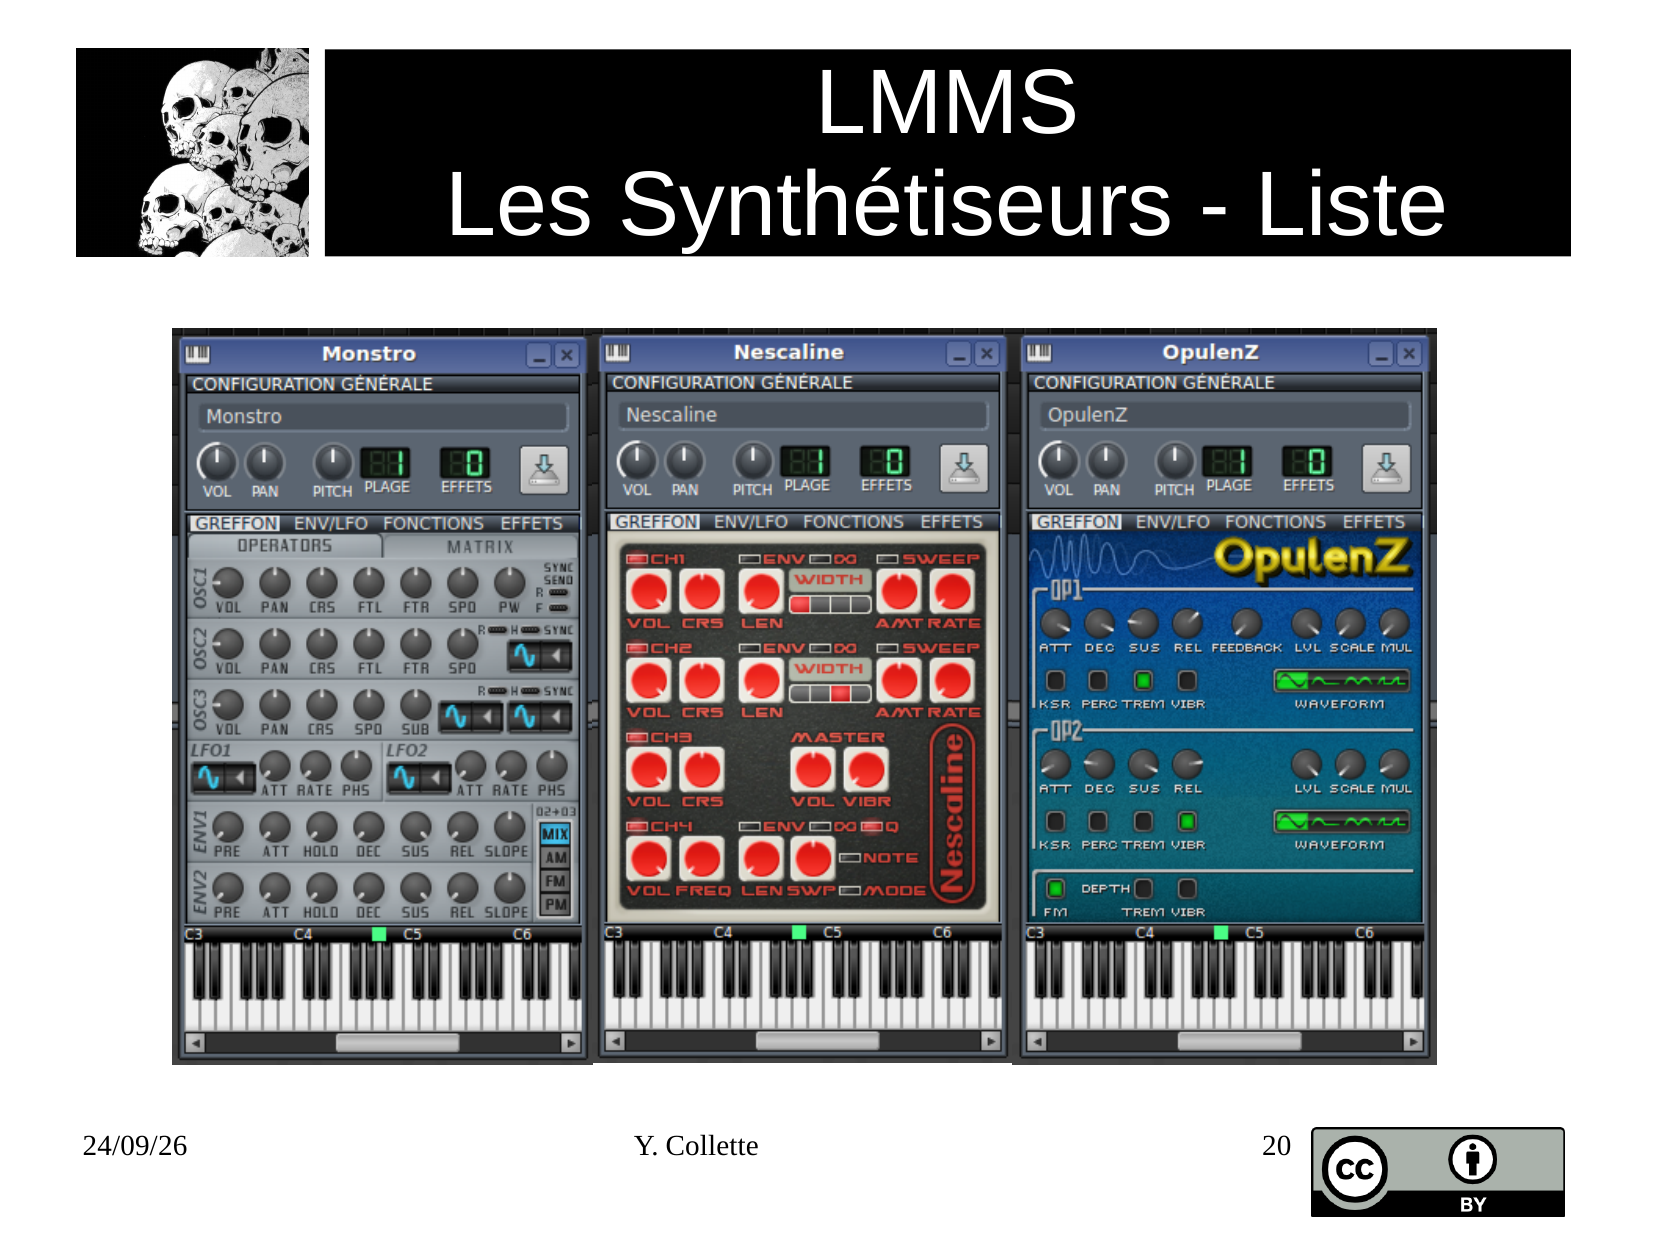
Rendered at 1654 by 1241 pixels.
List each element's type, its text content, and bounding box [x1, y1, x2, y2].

picture [1311, 1127, 1565, 1217]
title LMMS Les Synthétiseurs - Liste [324, 49, 1571, 257]
picture [172, 328, 1437, 1065]
picture [76, 48, 309, 257]
